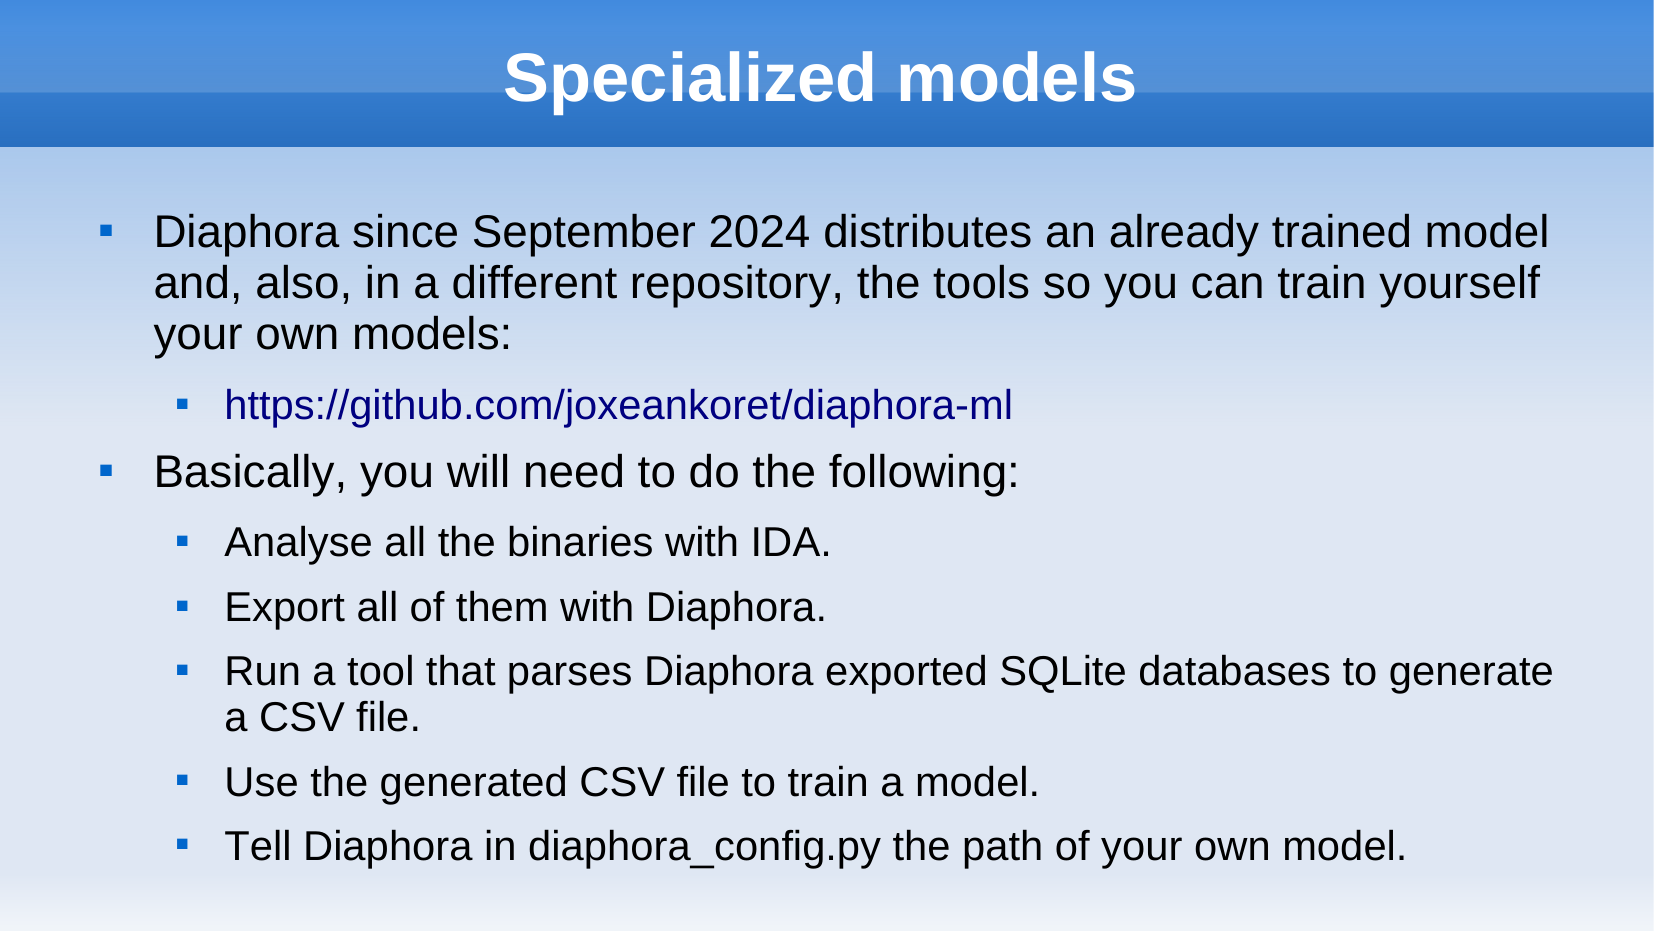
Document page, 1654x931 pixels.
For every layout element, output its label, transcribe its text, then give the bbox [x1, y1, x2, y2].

title Specialized models [76, 0, 1565, 156]
picture [0, 0, 1654, 931]
list Diaphora since September 2024 distributes an already trained model and, also, in a different repository, the tools so you can train yourself your own models: https://github.com/joxeankoret/diaphora-ml Basically, you will need to do the following: Analyse all the binaries with IDA. Export all of them with Diaphora. Run a tool that parses Diaphora exported SQLite databases to generate a CSV file. Use the generated CSV file to train a model. Tell Diaphora in diaphora_config.py the path of your own model. [82, 205, 1571, 869]
